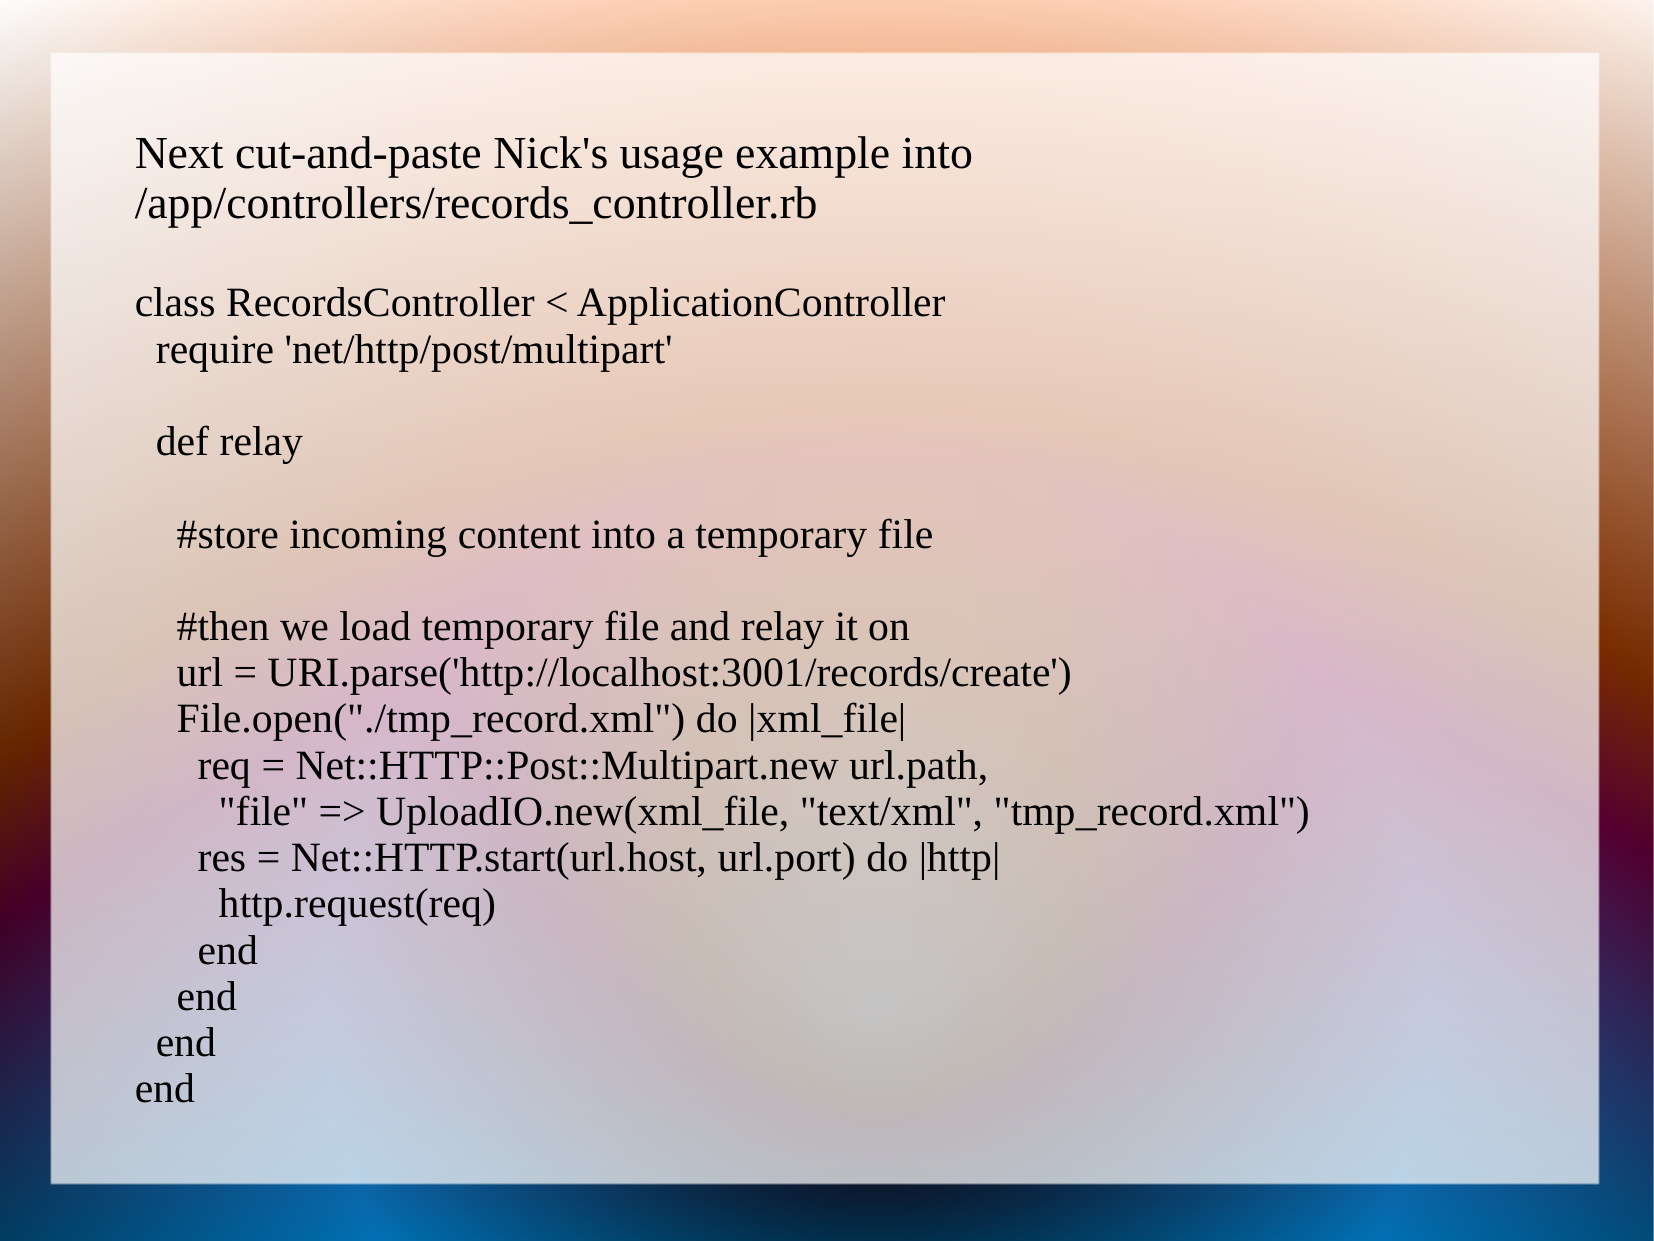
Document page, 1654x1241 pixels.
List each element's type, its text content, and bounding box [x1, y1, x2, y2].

text_box Next cut-and-paste Nick's usage example into /app/controllers/records_controller.rb class RecordsController < ApplicationController require 'net/http/post/multipart' def relay #store incoming content into a temporary file #then we load temporary file and relay it on url = URI.parse('http://localhost:3001/records/create') File.open("./tmp_record.xml") do |xml_file| req = Net::HTTP::Post::Multipart.new url.path, "file" => UploadIO.new(xml_file, "text/xml", "tmp_record.xml") res = Net::HTTP.start(url.host, url.port) do |http| http.request(req) end end end end [120, 120, 1546, 1171]
picture [0, 0, 1654, 1241]
